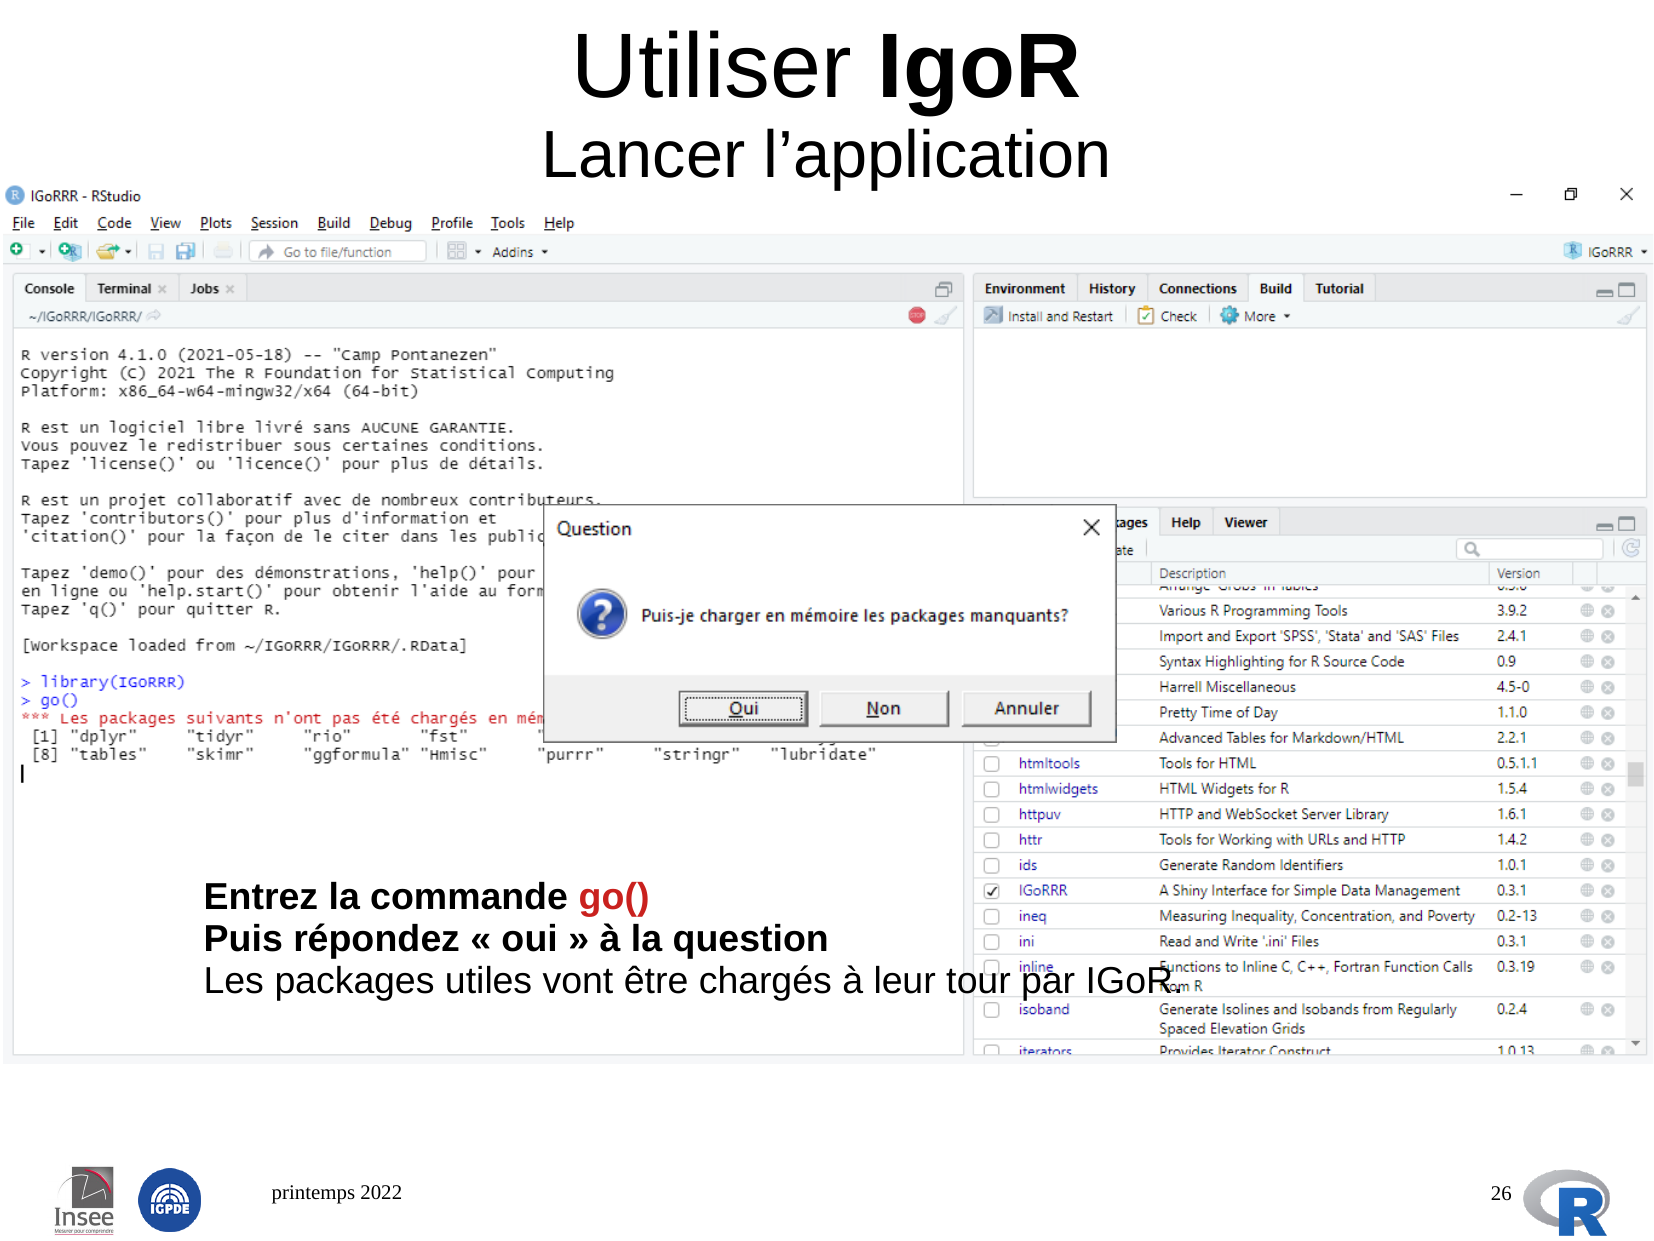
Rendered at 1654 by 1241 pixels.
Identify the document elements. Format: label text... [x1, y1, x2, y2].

picture [47, 1163, 120, 1236]
picture [1523, 1169, 1610, 1236]
text_box Utiliser IgoR Lancer l’application [82, 0, 1571, 208]
picture [138, 1168, 201, 1232]
picture [3, 182, 1654, 1065]
text_box Entrez la commande go() Puis répondez « oui » à la question Les packages utiles vont être chargés à leur tour par IGoR. [189, 868, 1199, 1009]
